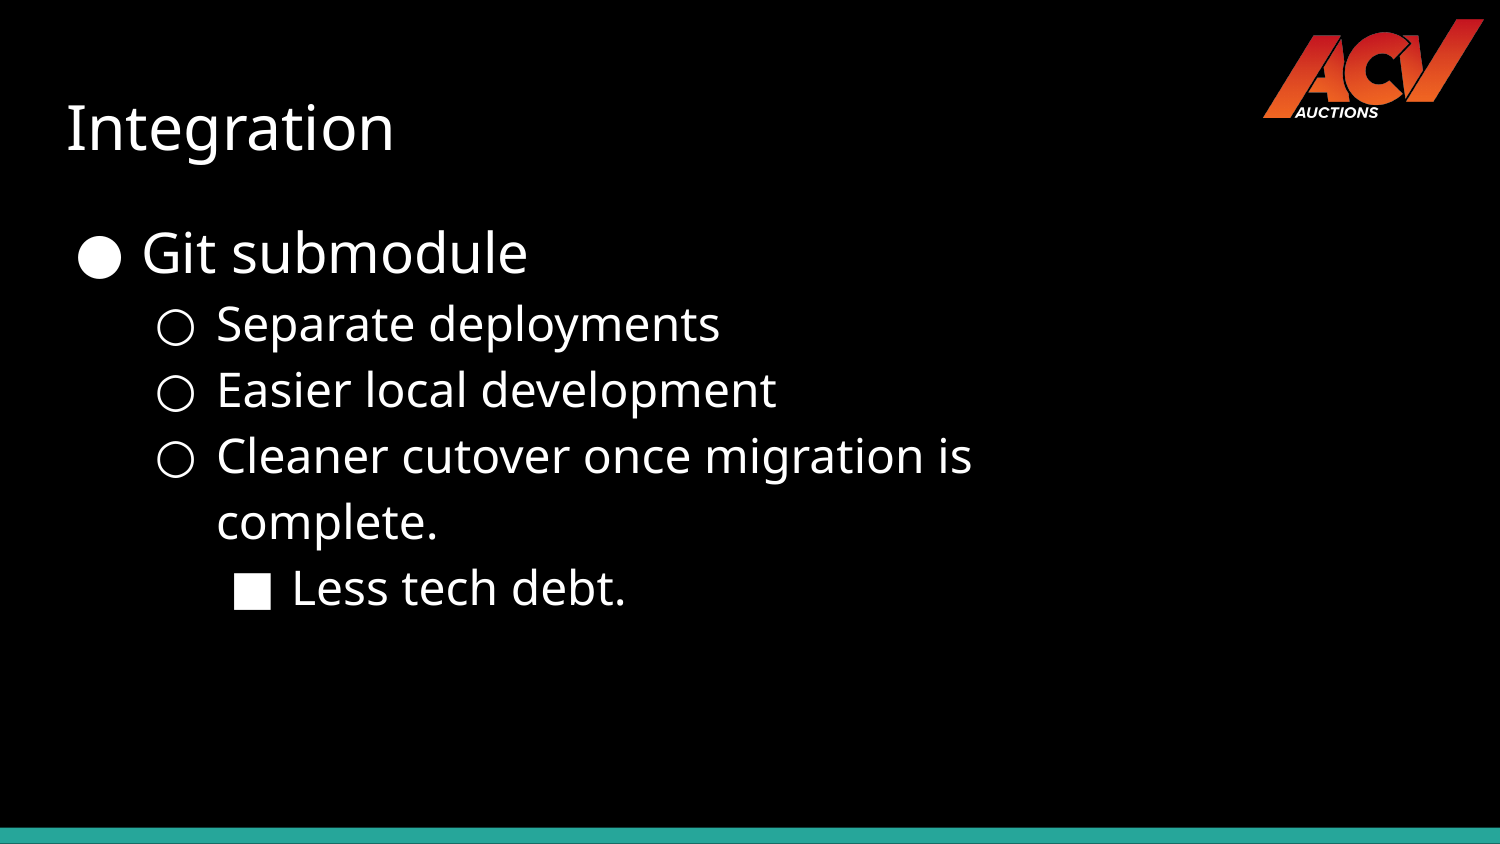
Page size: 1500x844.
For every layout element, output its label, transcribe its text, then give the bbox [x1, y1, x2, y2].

title Integration [51, 72, 1449, 174]
list Git submodule Separate deployments Easier local development Cleaner cutover once migration is complete. Less tech debt. [51, 192, 1212, 815]
picture [1262, 19, 1484, 118]
